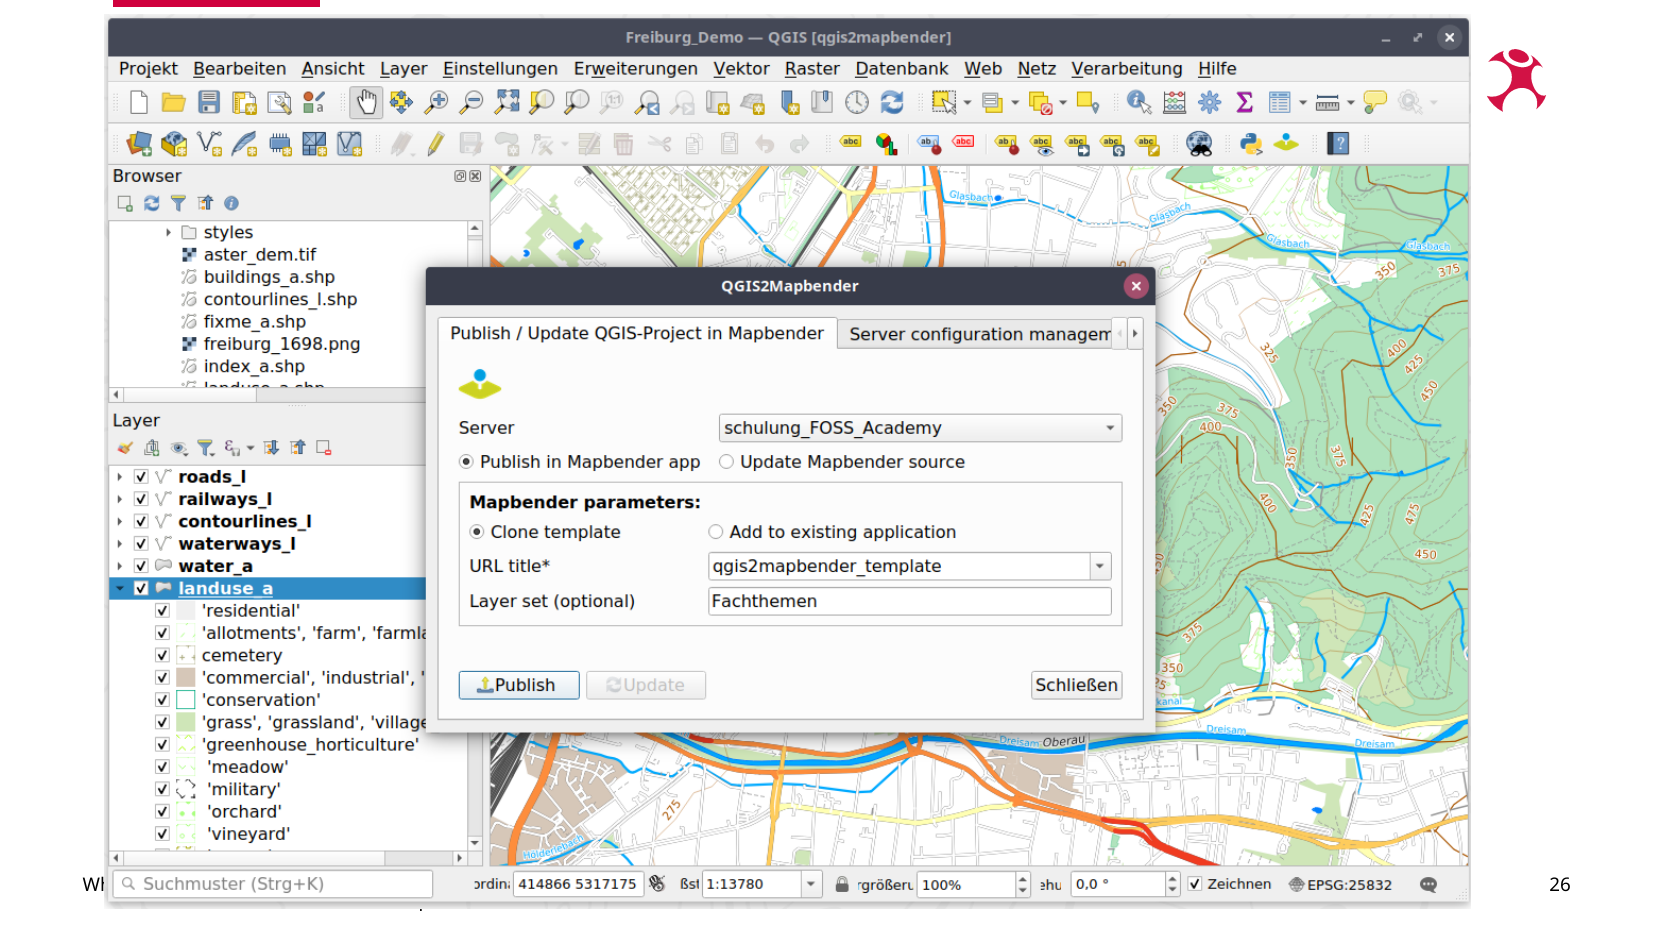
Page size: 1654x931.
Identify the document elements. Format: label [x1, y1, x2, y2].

picture [1483, 49, 1554, 118]
picture [104, 14, 1471, 909]
